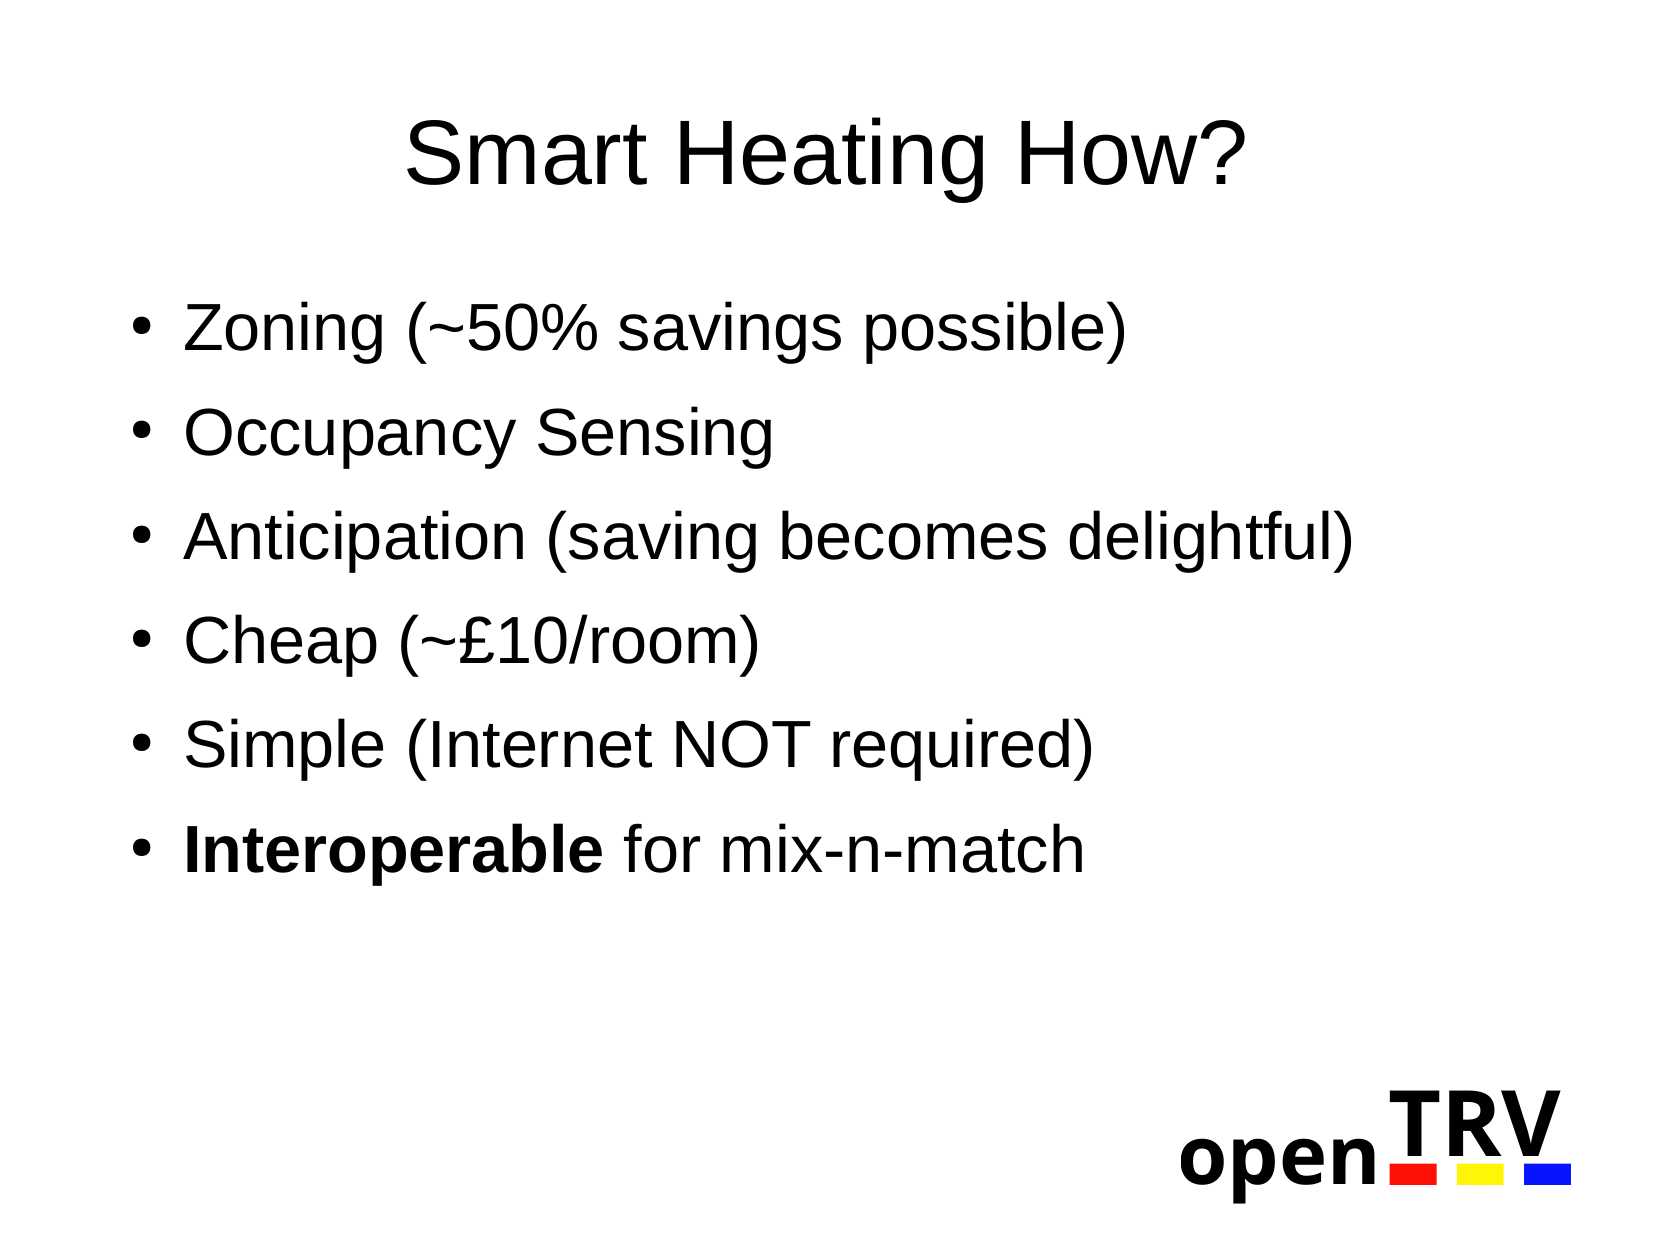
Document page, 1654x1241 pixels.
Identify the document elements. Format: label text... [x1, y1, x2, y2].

list Zoning (~50% savings possible) Occupancy Sensing Anticipation (saving becomes delightful) Cheap (~£10/room) Simple (Internet NOT required) Interoperable for mix-n-match [82, 290, 1571, 1010]
title Smart Heating How? [82, 49, 1571, 257]
